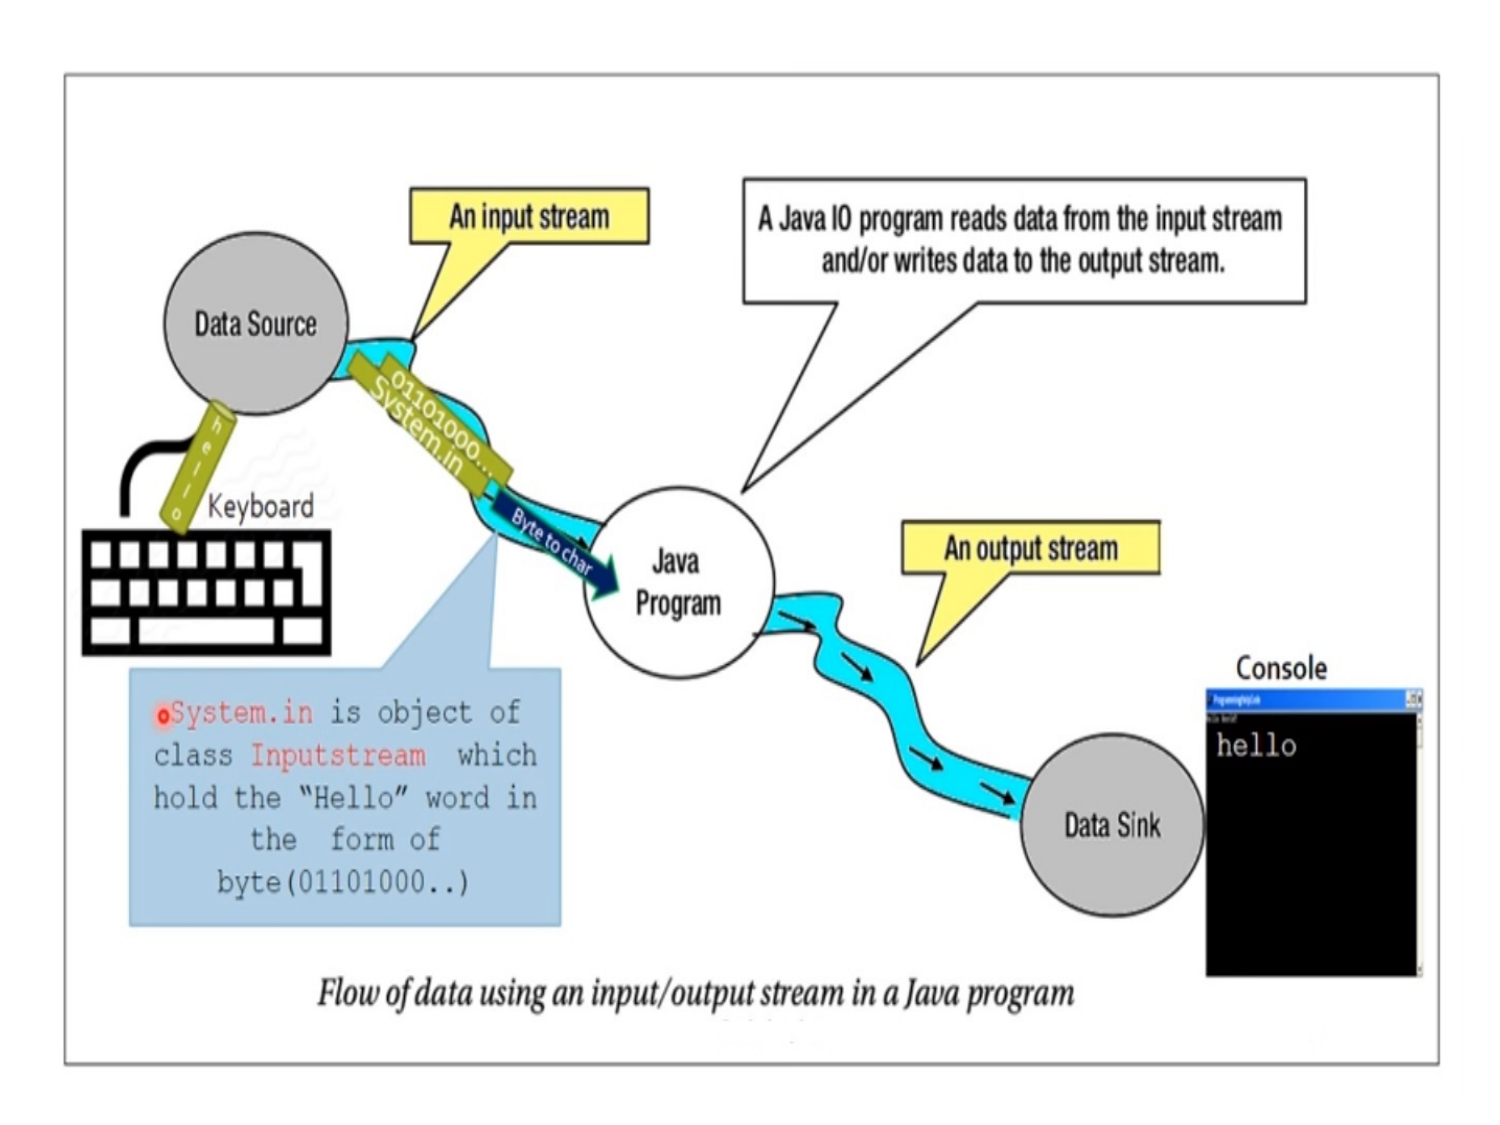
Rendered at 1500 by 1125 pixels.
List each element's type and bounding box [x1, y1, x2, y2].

picture [37, 37, 1465, 1100]
